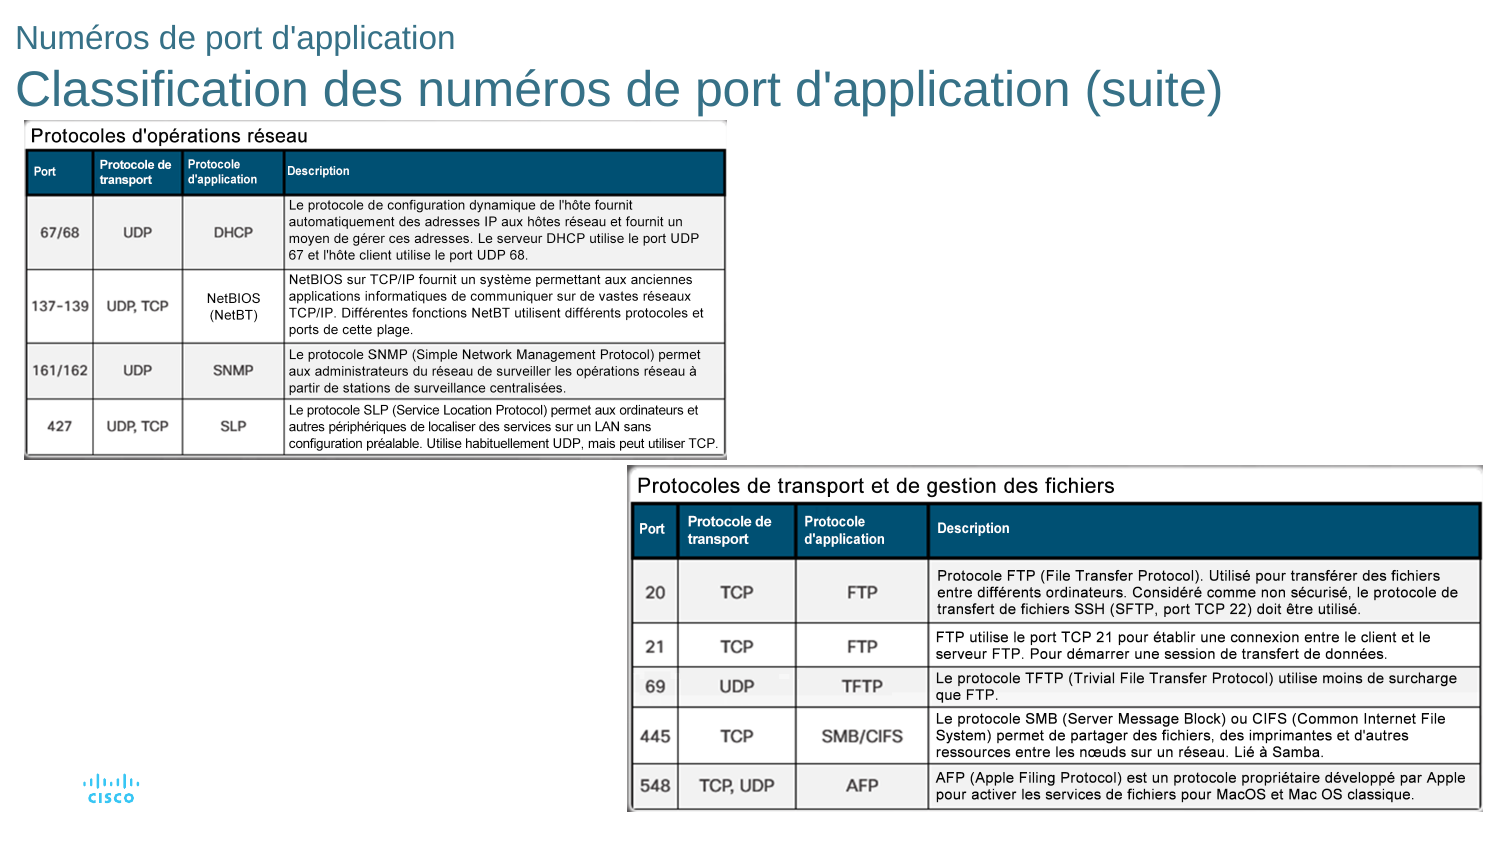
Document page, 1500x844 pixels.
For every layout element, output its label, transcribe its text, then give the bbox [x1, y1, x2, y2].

title Numéros de port d'application Classification des numéros de port d'application (suite) [0, 3, 1500, 129]
picture [24, 120, 727, 461]
picture [627, 465, 1483, 812]
